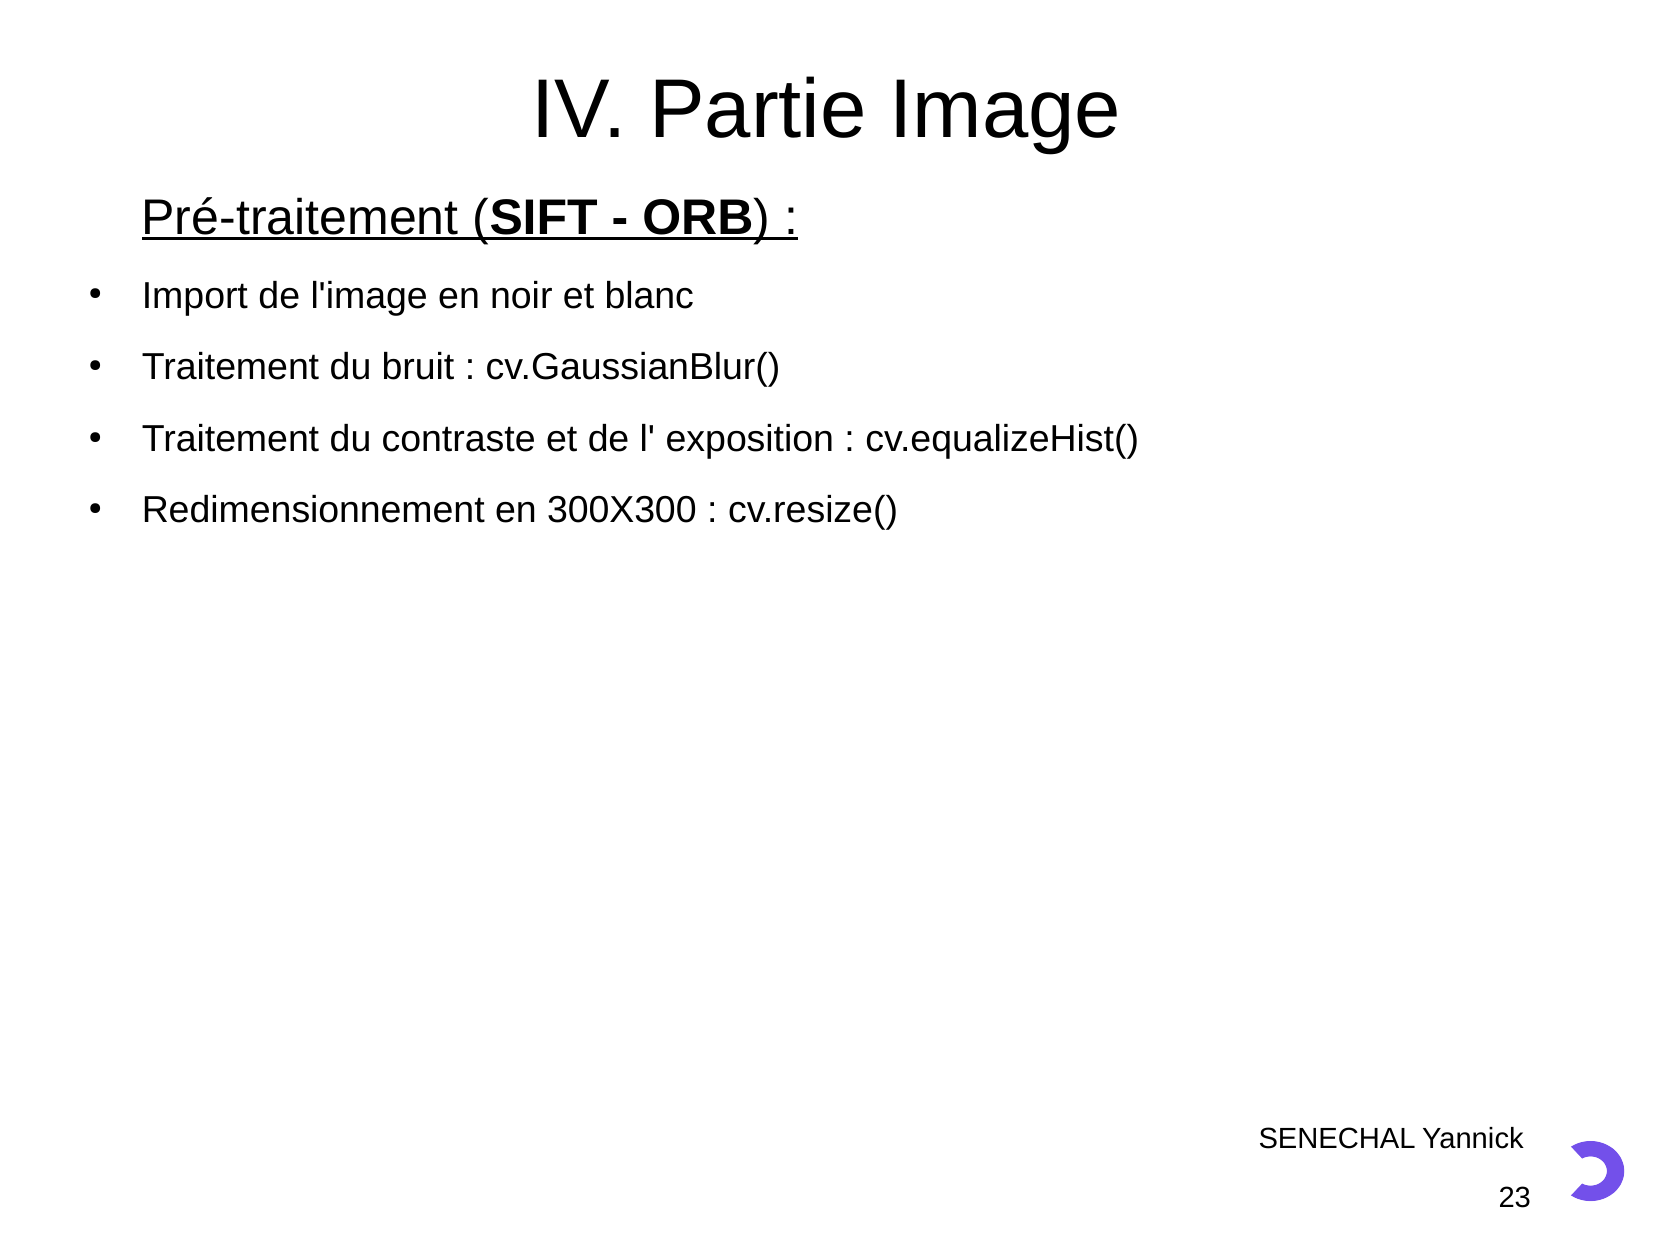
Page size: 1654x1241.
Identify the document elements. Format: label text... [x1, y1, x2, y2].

title IV. Partie Image [82, 5, 1571, 213]
list Pré-traitement (SIFT - ORB) : Import de l'image en noir et blanc Traitement du bruit : cv.GaussianBlur() Traitement du contraste et de l' exposition : cv.equalizeHist() Redimensionnement en 300X300 : cv.resize() [70, 189, 1560, 994]
picture [1539, 1125, 1642, 1217]
